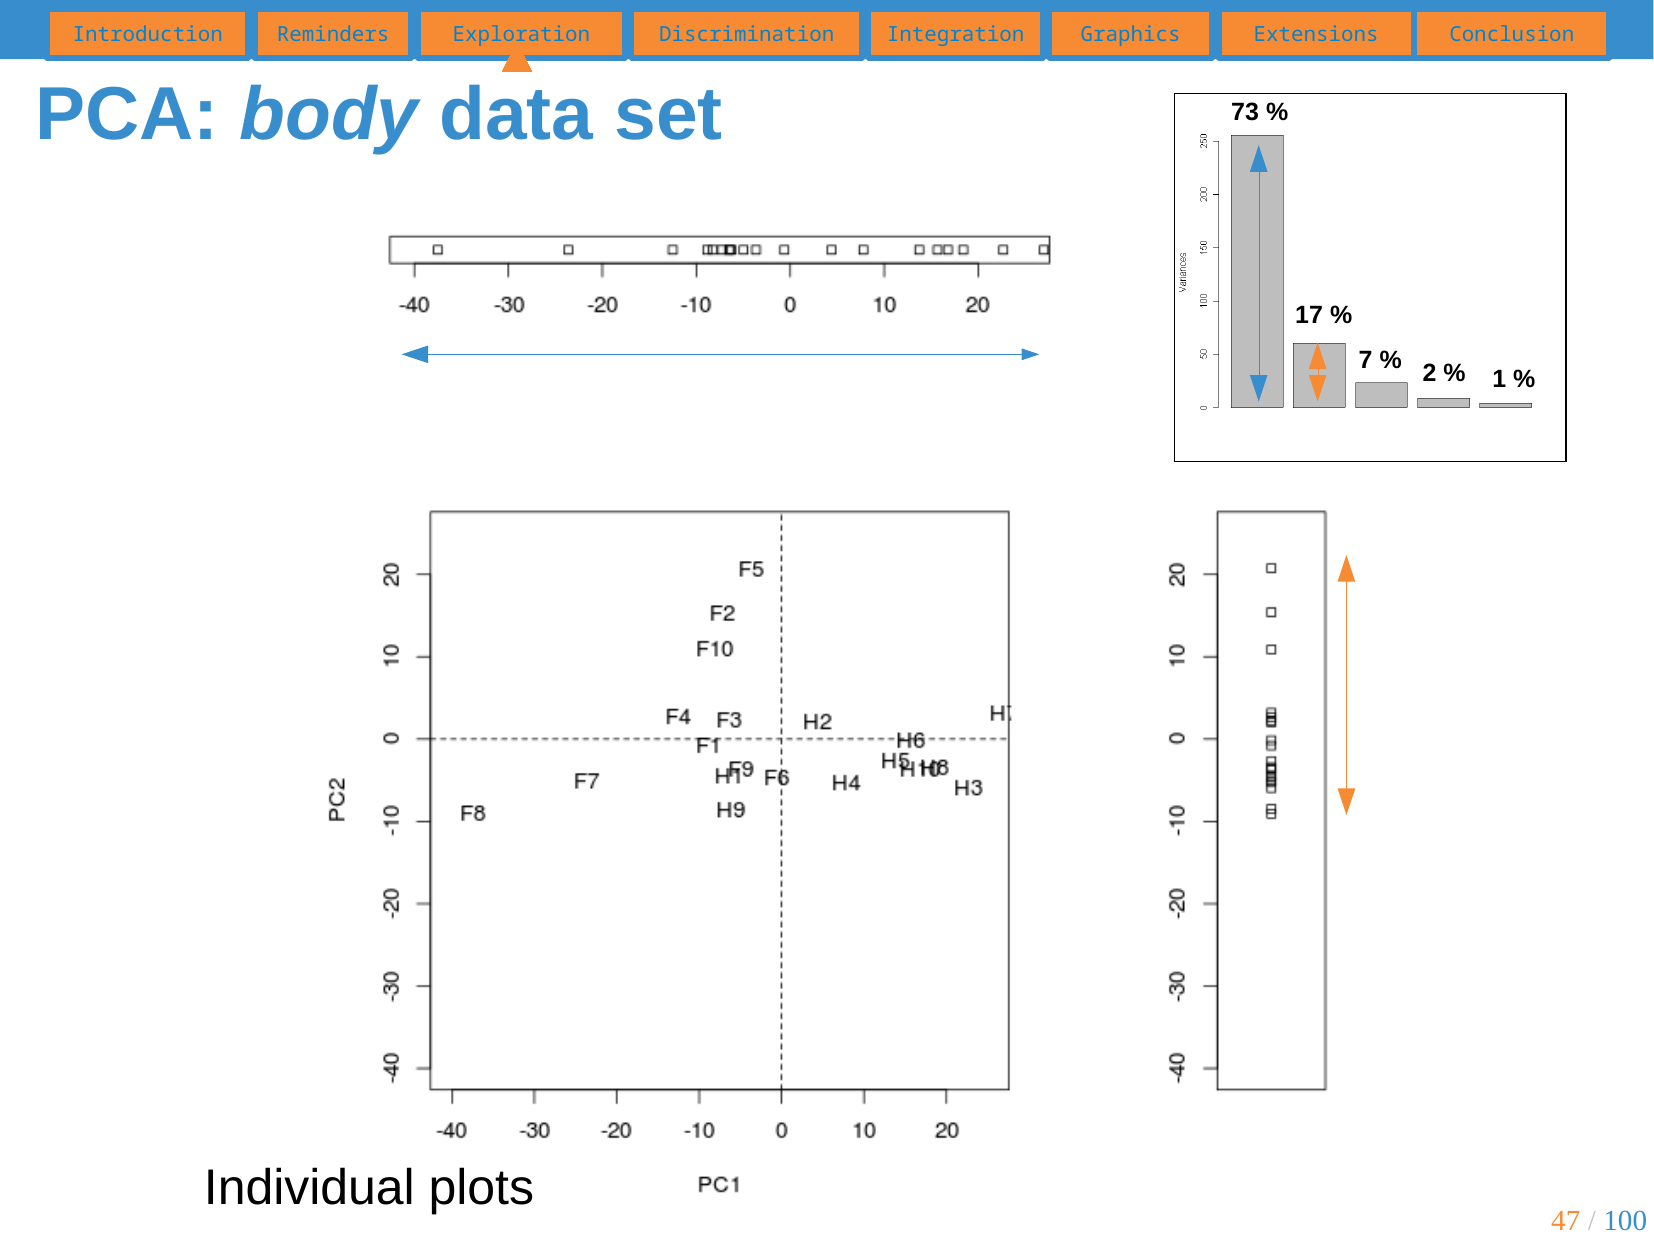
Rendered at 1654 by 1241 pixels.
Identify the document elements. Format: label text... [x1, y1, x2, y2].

text_box 73 % [1216, 90, 1319, 134]
text_box Individual plots [29, 1151, 709, 1223]
text_box 2 % [1407, 351, 1482, 395]
text_box 17 % [1280, 293, 1372, 337]
text_box 1 % [1477, 357, 1552, 401]
title PCA: body data set [35, 61, 1571, 166]
picture [1175, 94, 1566, 461]
text_box 7 % [1343, 338, 1418, 382]
text_box [502, 41, 532, 72]
picture [153, 166, 1509, 1229]
